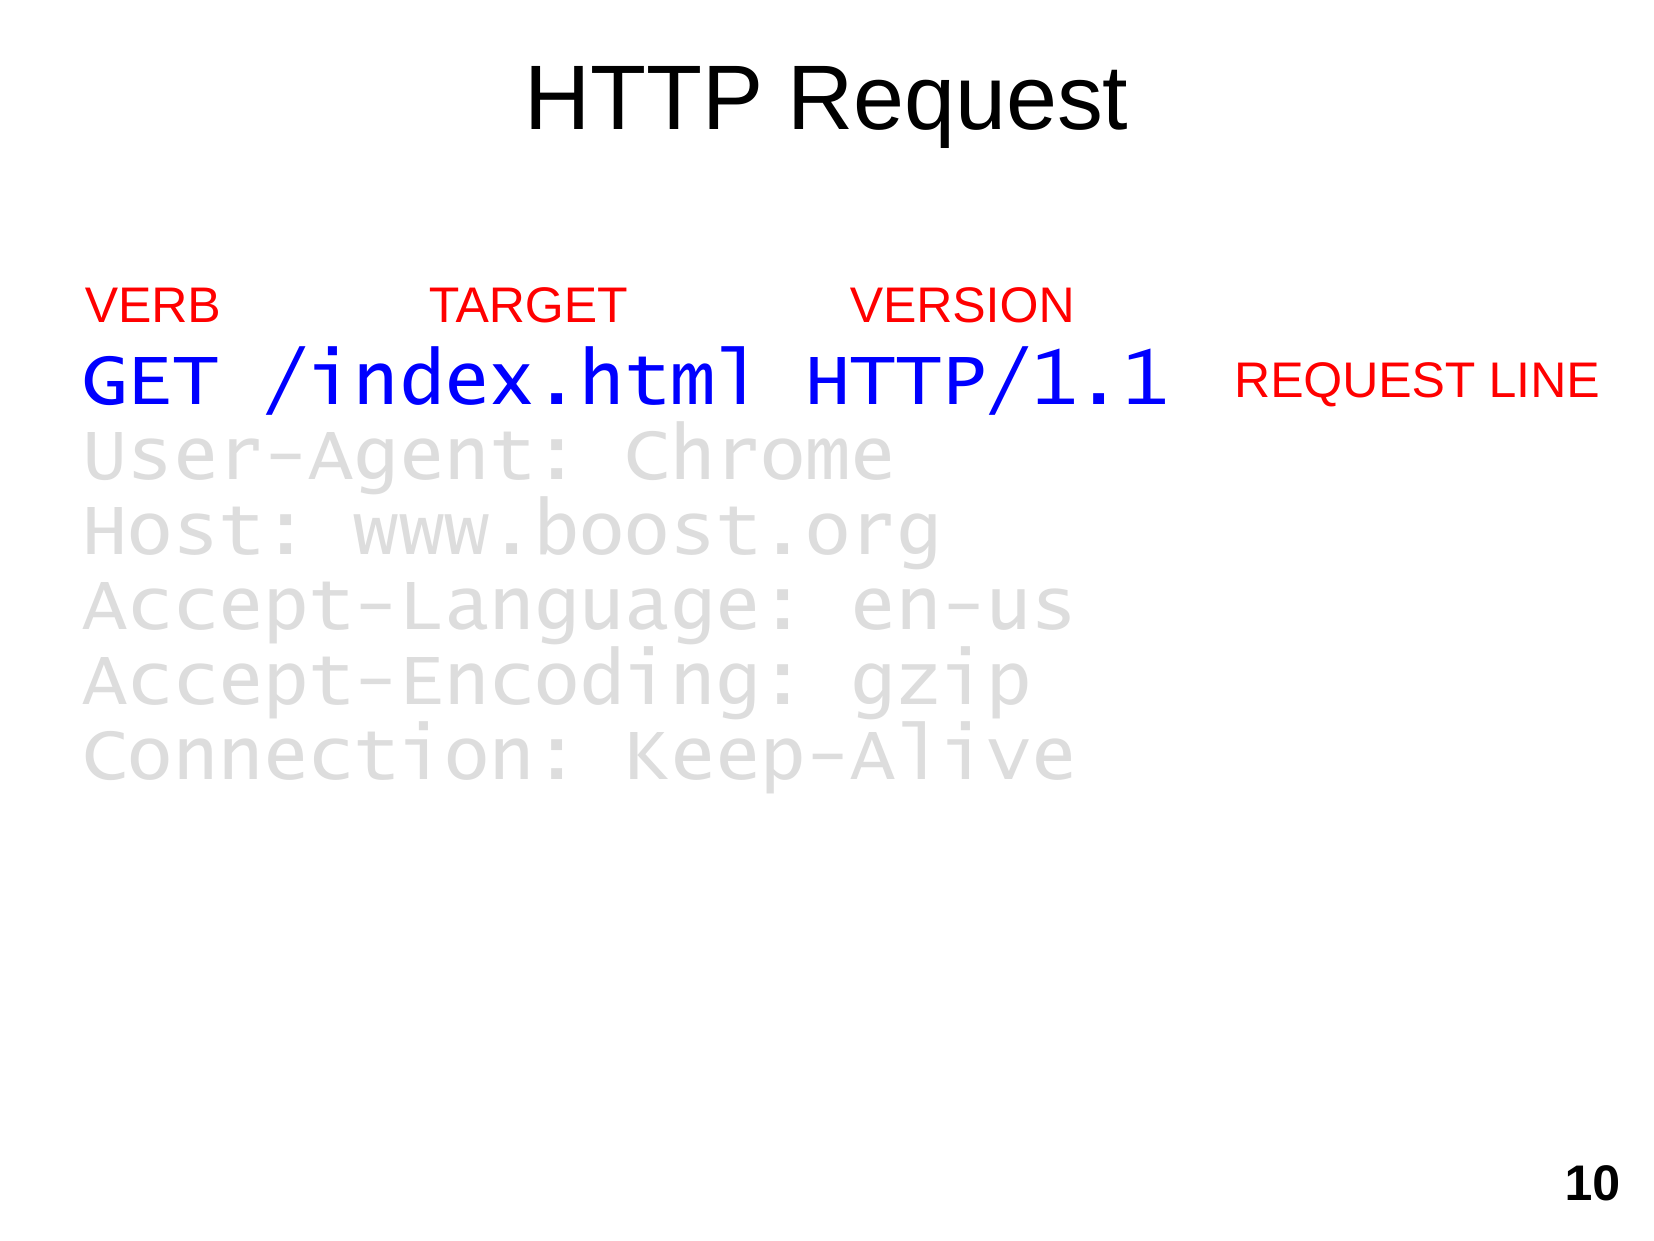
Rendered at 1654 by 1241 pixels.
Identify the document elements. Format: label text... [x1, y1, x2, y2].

text_box VERB TARGET VERSION [70, 270, 1092, 341]
text_box REQUEST LINE [1219, 345, 1654, 425]
title HTTP Request [82, 15, 1571, 181]
list GET /index.html HTTP/1.1 User-Agent: Chrome Host: www.boost.org Accept-Language: en-us Accept-Encoding: gzip Connection: Keep-Alive [82, 195, 1571, 1156]
